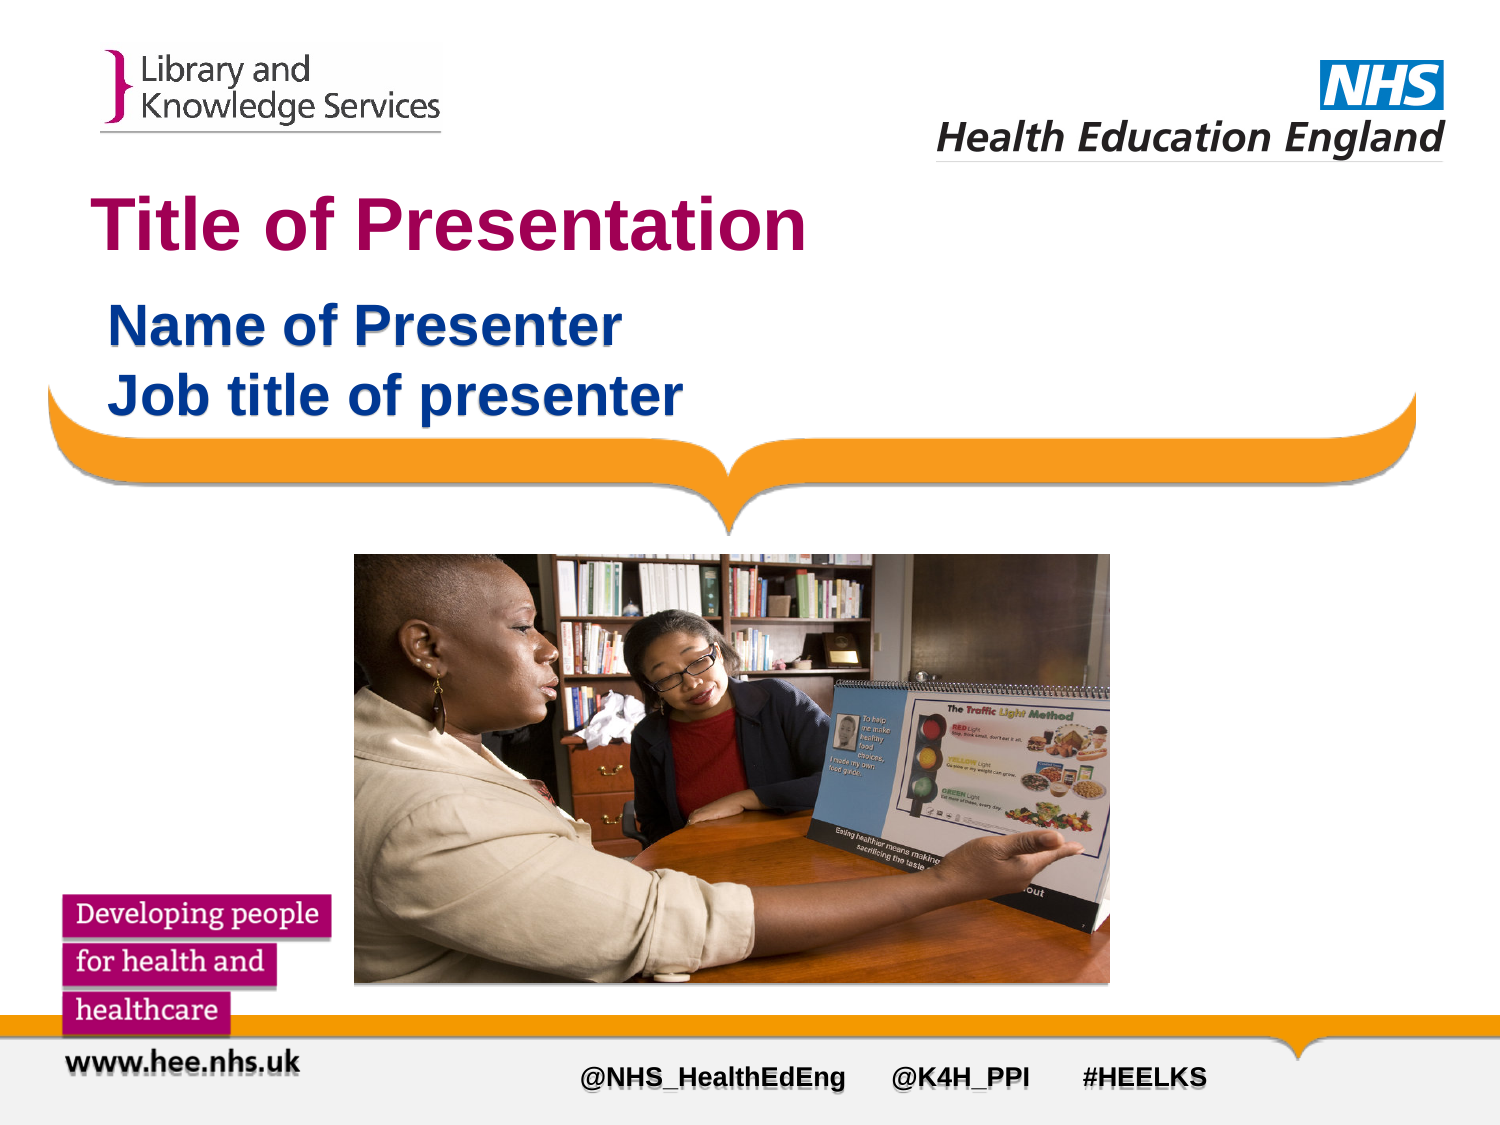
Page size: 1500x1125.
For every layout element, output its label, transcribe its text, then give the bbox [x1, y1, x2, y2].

picture [48, 880, 344, 1085]
title Title of Presentation [88, 184, 1364, 297]
picture [100, 42, 443, 131]
picture [48, 384, 1416, 532]
text_box @NHS_HealthEdEng @K4H_PPI #HEELKS [565, 1052, 1441, 1113]
text_box Name of Presenter Job title of presenter [92, 279, 850, 437]
picture [354, 554, 1110, 983]
